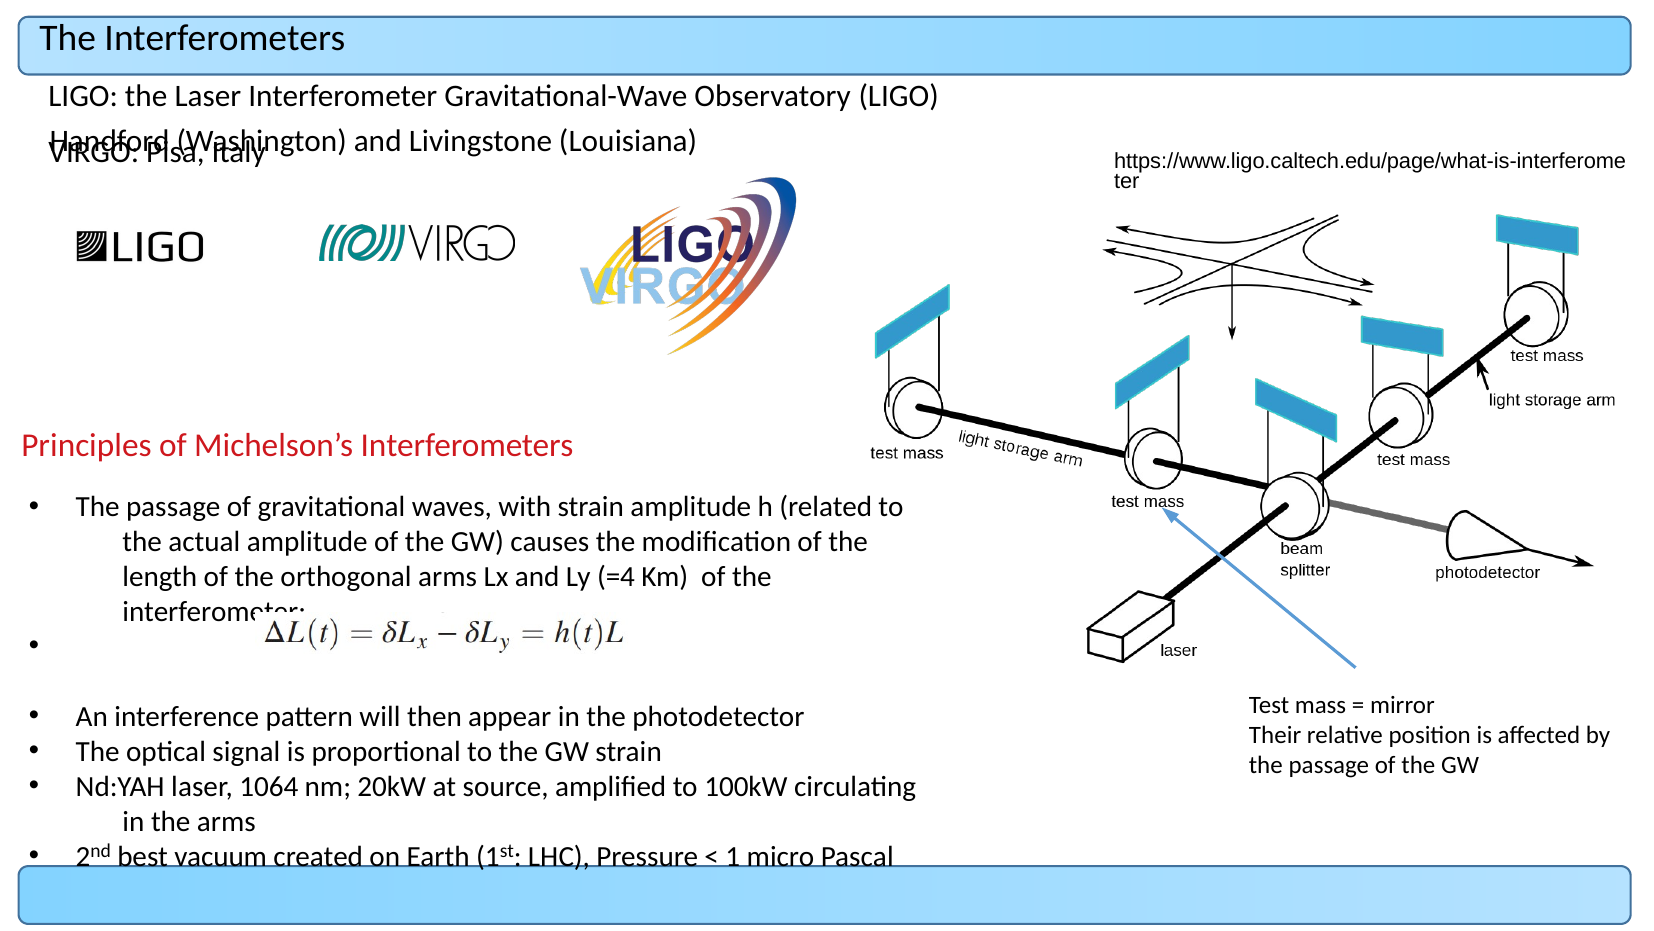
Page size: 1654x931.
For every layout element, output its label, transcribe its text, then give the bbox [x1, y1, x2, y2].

picture [860, 209, 1625, 668]
text_box The Interferometers [24, 15, 1628, 76]
text_box LIGO: the Laser Interferometer Gravitational-Wave Observatory (LIGO) VIRGO: Pisa, Italy [33, 75, 1654, 280]
picture [255, 612, 635, 654]
text_box The passage of gravitational waves, with strain amplitude h (related to the actual amplitude of the GW) causes the modification of the length of the orthogonal arms Lx and Ly (=4 Km) of the interferometer: An interference pattern will then appear in the photodetector The optical signal is proportional to the GW strain Nd:YAH laser, 1064 nm; 20kW at source, amplified to 100kW circulating in the arms 2nd best vacuum created on Earth (1st: LHC), Pressure < 1 micro Pascal [13, 479, 959, 849]
picture [73, 228, 205, 264]
text_box Handford (Washington) and Livingstone (Louisiana) [0, 113, 786, 166]
picture [319, 225, 515, 261]
text_box https://www.ligo.caltech.edu/page/what-is-interferometer [1099, 141, 1644, 180]
text_box Test mass = mirror Their relative position is affected by the passage of the GW [1233, 681, 1654, 788]
text_box Principles of Michelson’s Interferometers [6, 423, 757, 480]
picture [564, 172, 810, 355]
